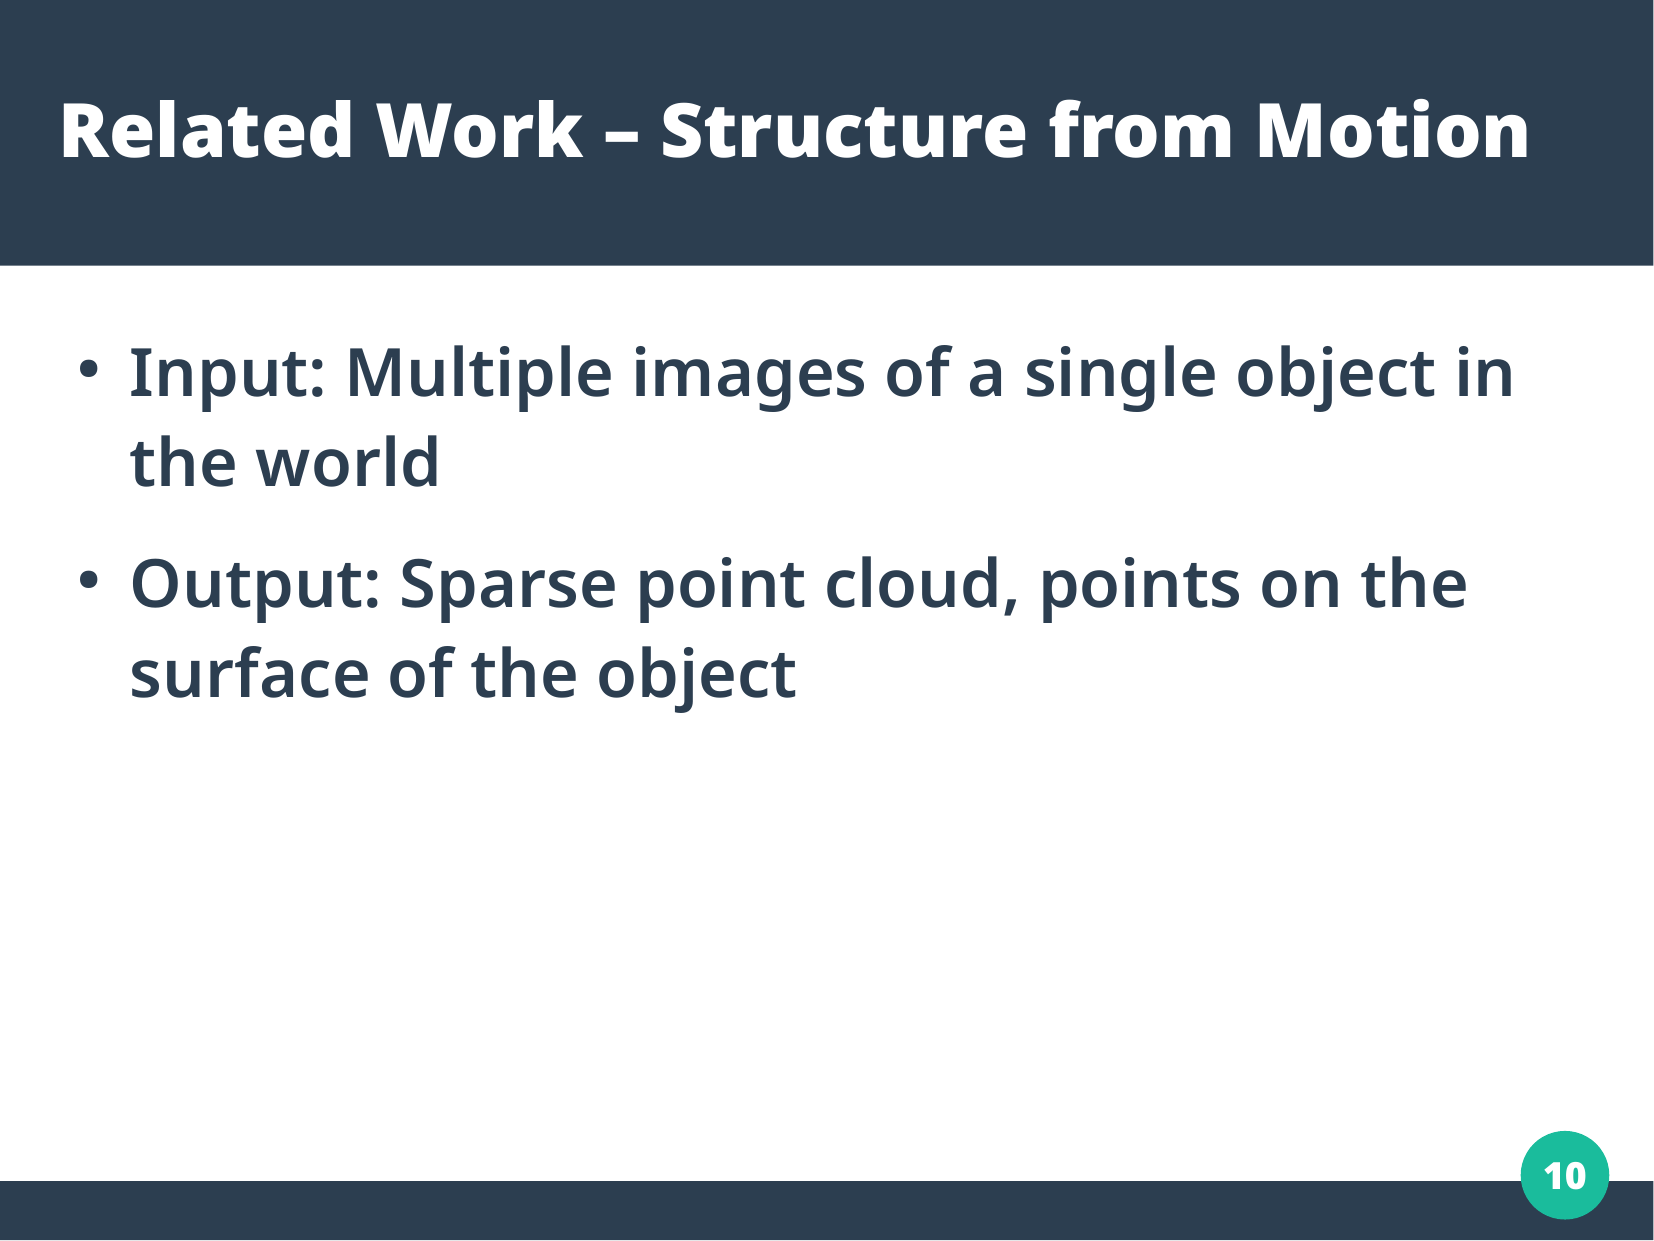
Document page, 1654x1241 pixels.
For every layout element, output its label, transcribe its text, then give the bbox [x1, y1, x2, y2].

list Input: Multiple images of a single object in the world Output: Sparse point cloud, points on the surface of the object [59, 324, 1595, 1152]
title Related Work – Structure from Motion [59, 49, 1595, 207]
